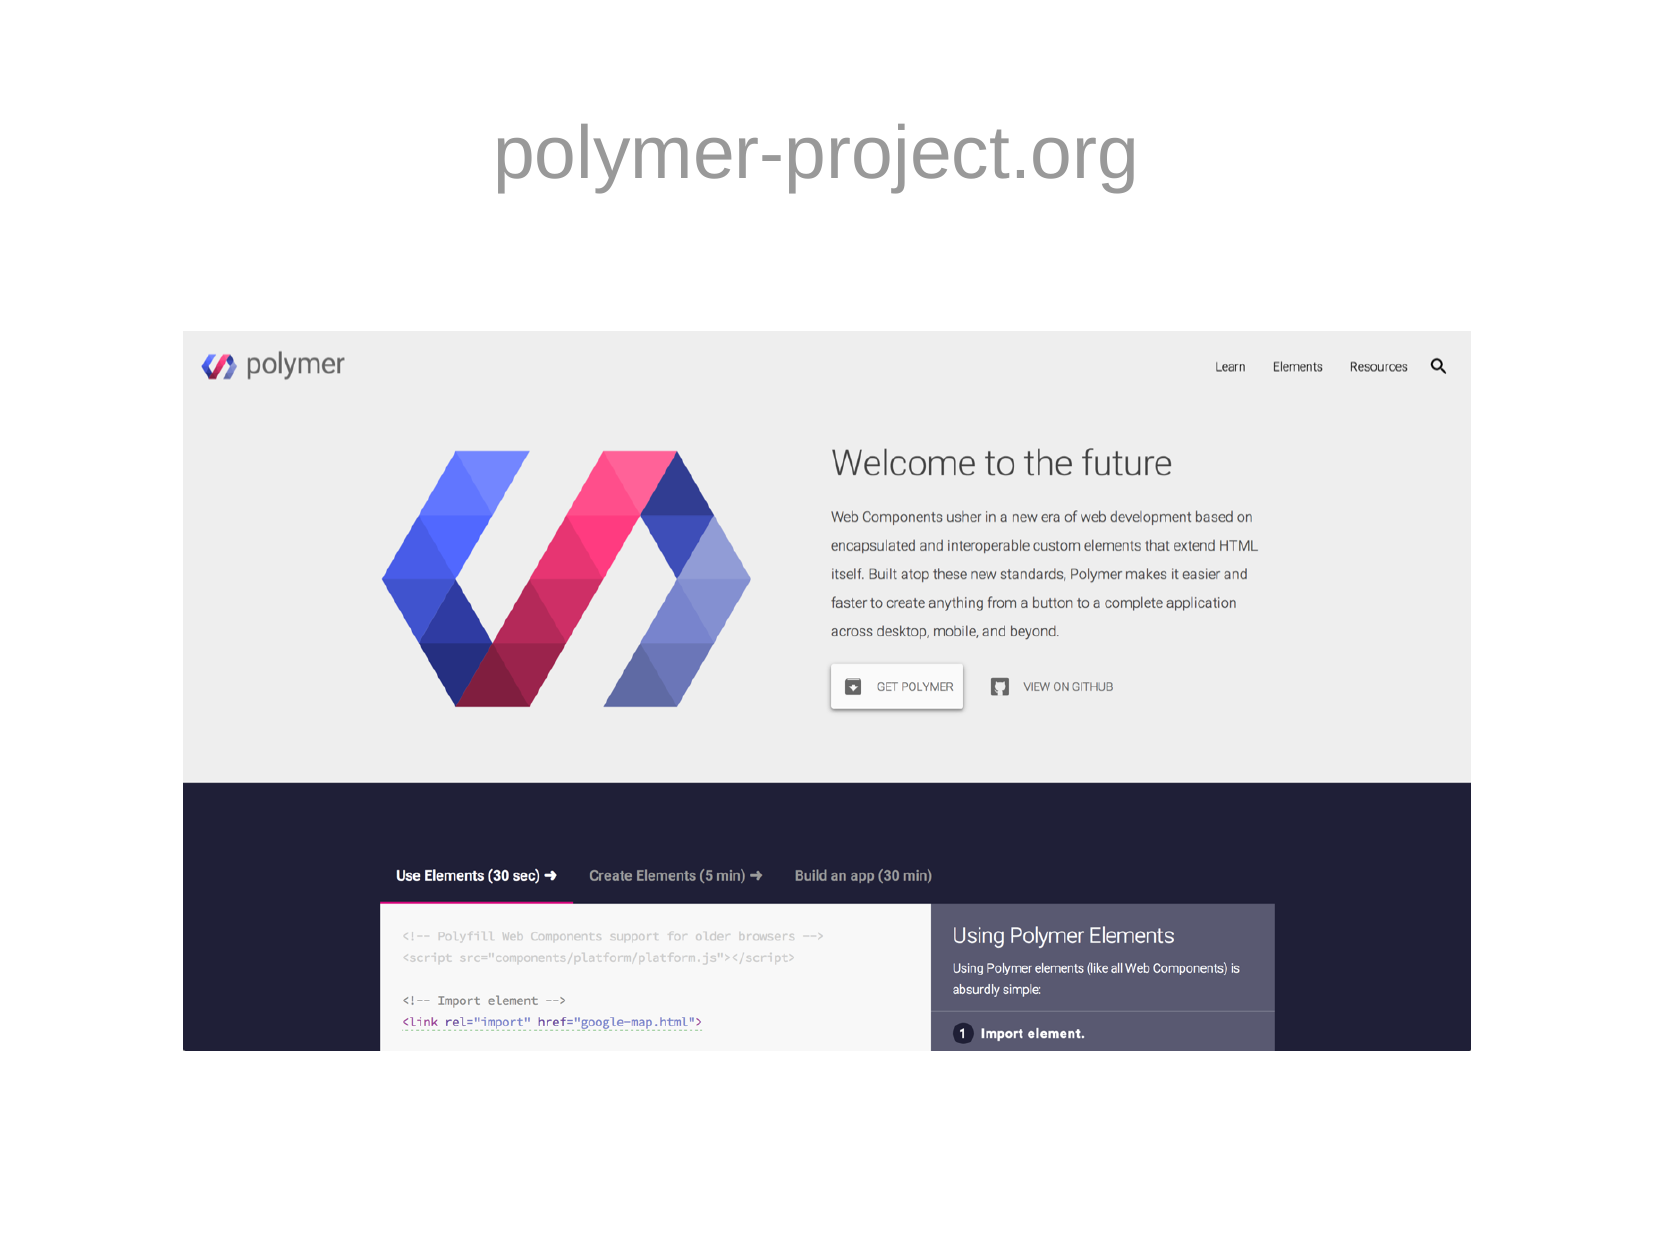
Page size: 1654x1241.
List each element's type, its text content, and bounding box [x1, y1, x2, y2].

picture [183, 331, 1471, 1051]
title polymer-project.org [82, 49, 1571, 257]
